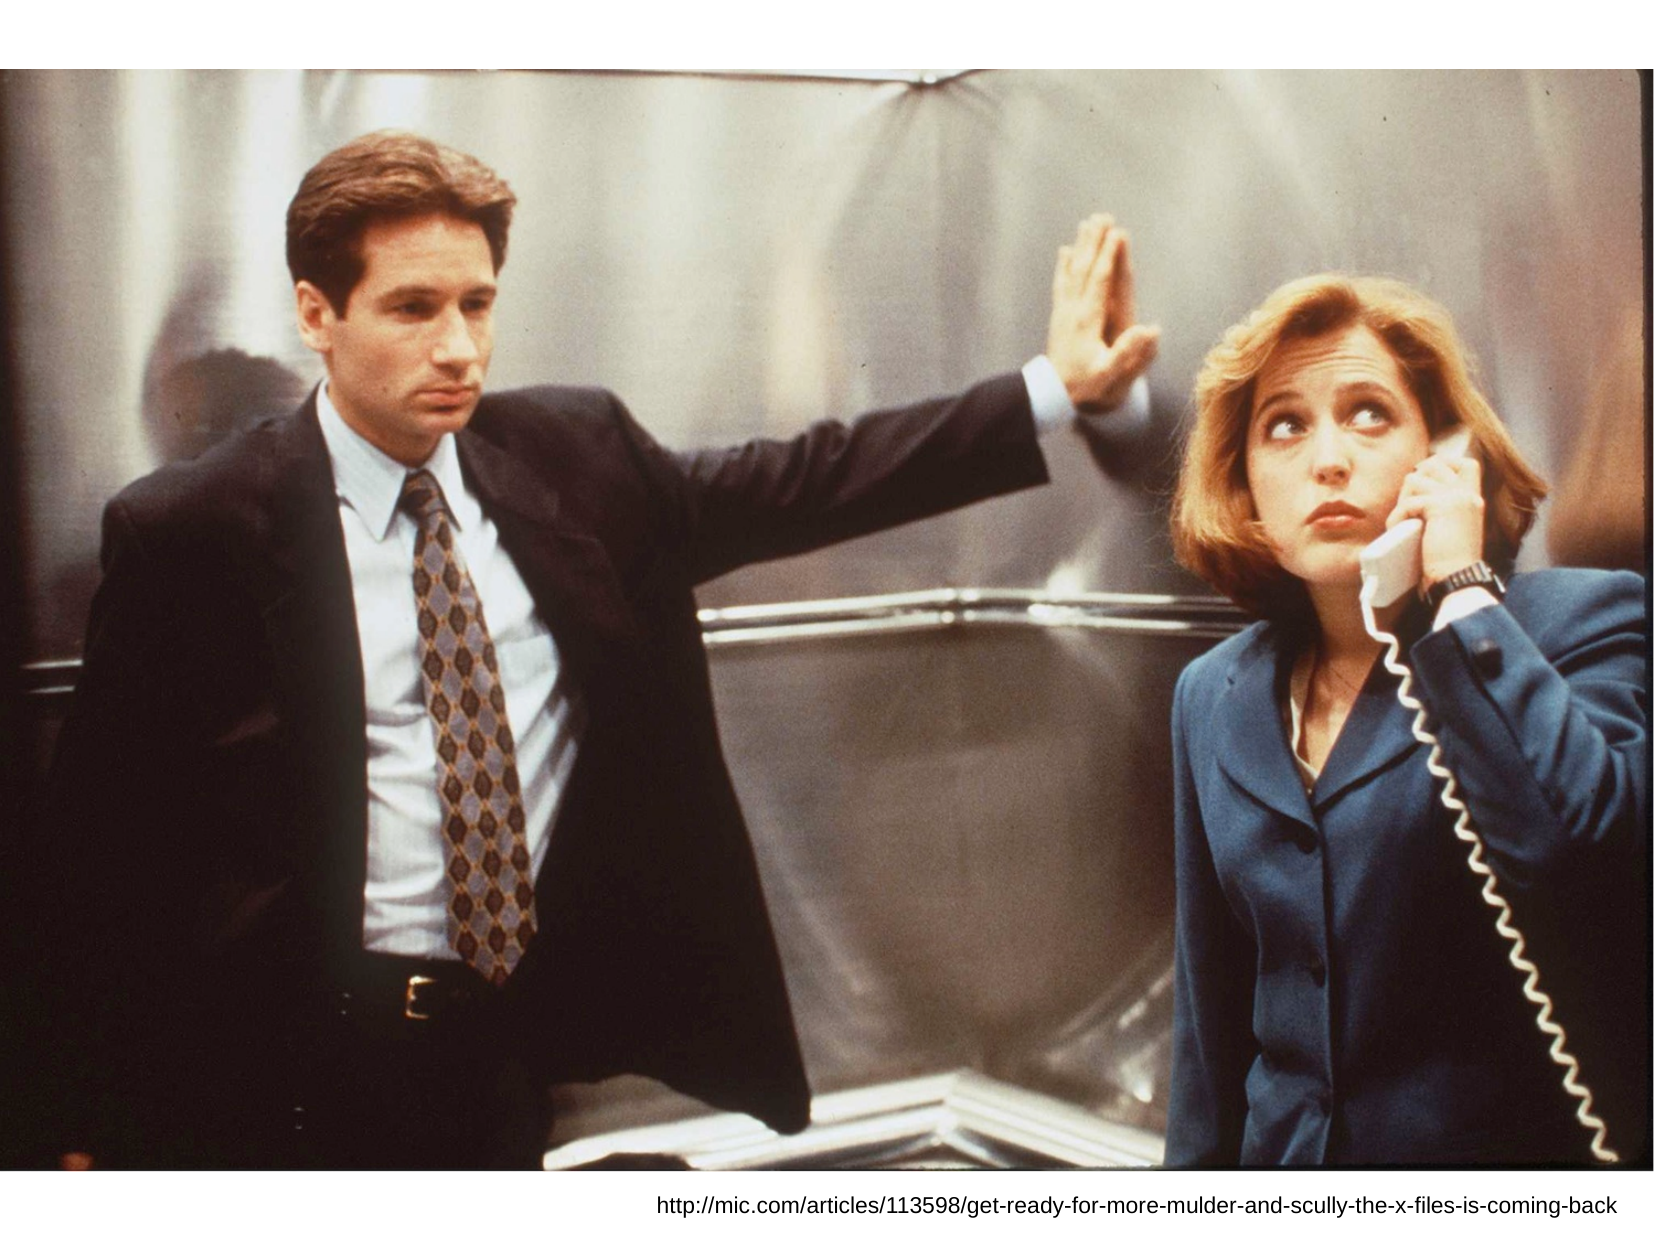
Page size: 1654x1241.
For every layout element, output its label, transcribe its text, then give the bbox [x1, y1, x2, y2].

text_box http://mic.com/articles/113598/get-ready-for-more-mulder-and-scully-the-x-files-is-coming-back [641, 1185, 1654, 1241]
picture [0, 69, 1654, 1173]
